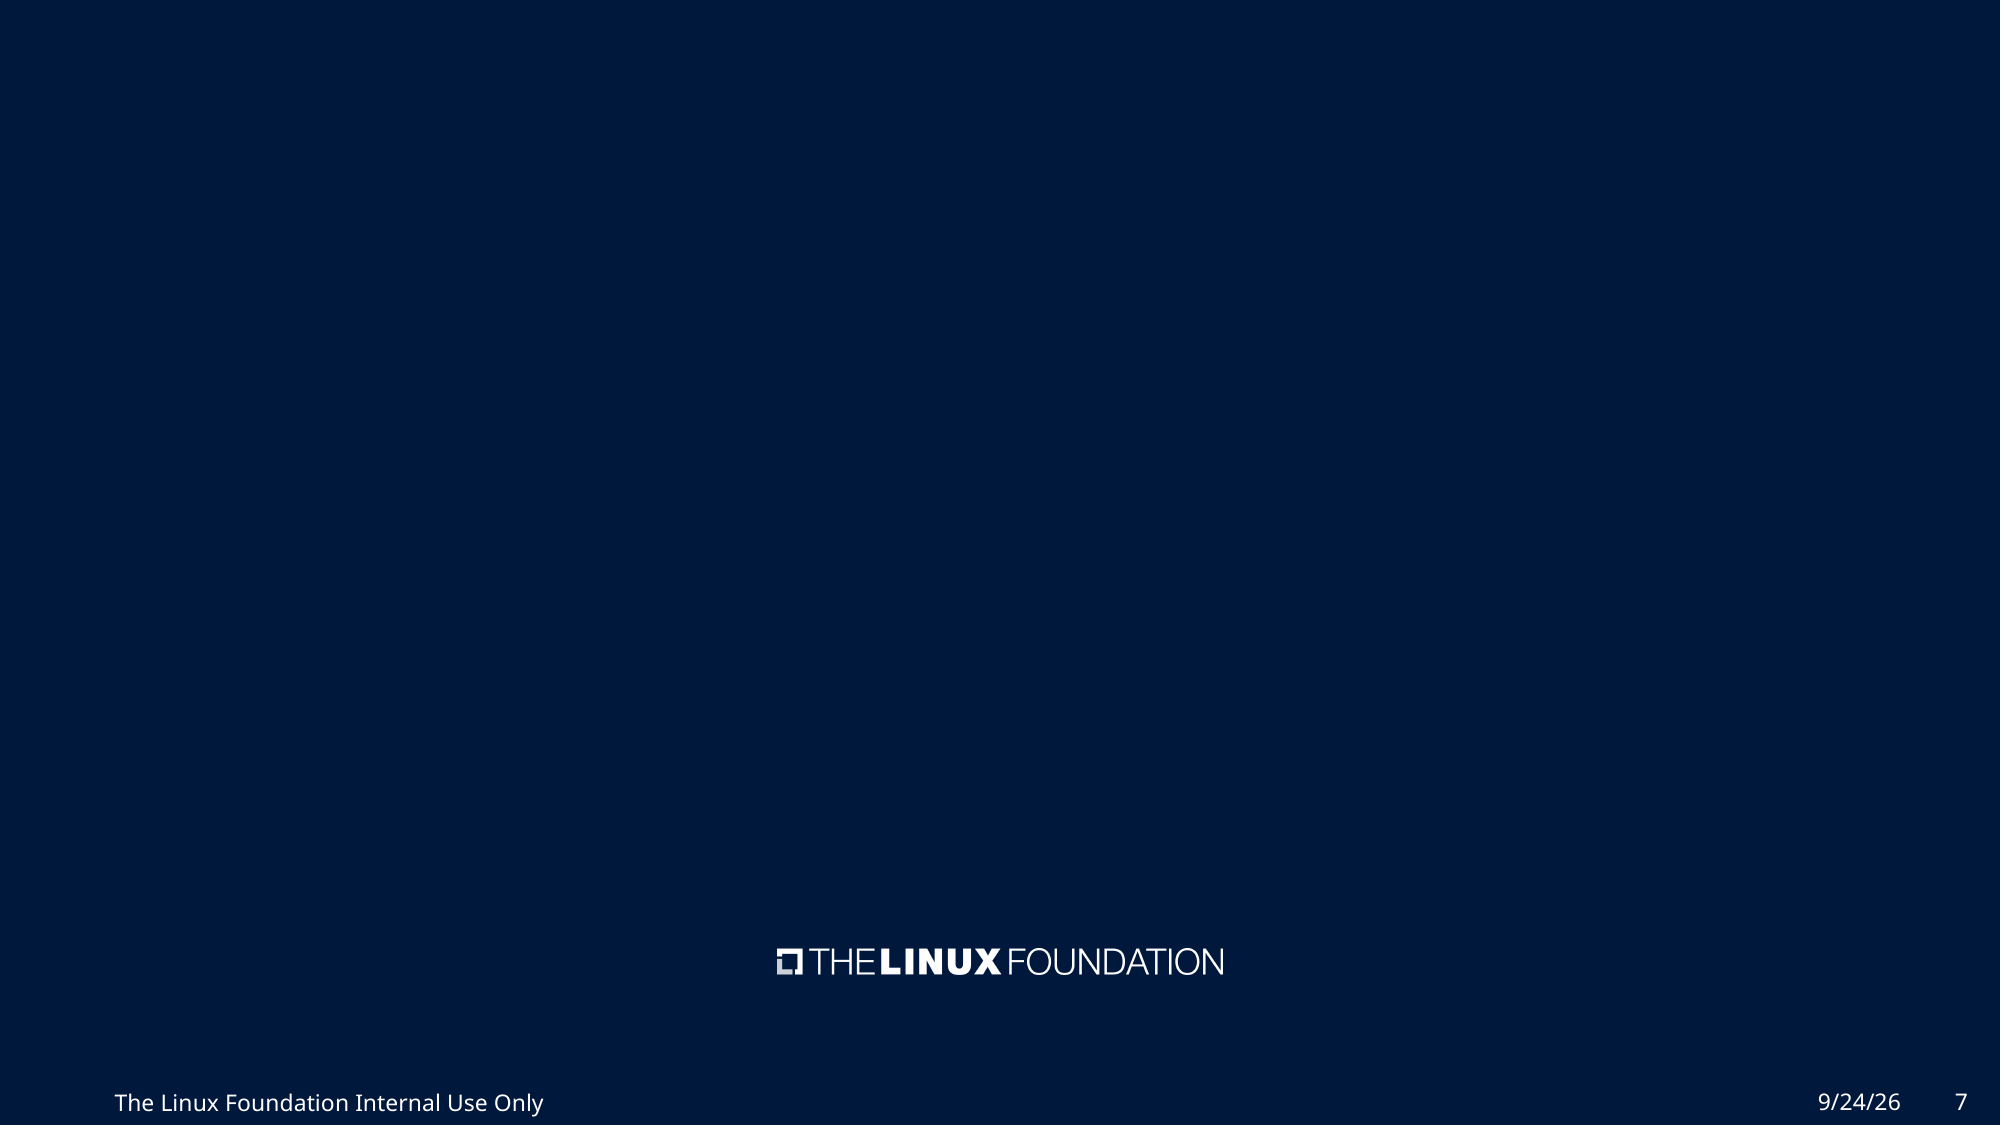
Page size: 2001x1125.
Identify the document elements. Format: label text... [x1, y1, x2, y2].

text_box 8/14/2017 [1802, 1080, 1939, 1125]
text_box 7 [1939, 1080, 2000, 1125]
text_box The Linux Foundation Internal Use Only [99, 1080, 653, 1125]
